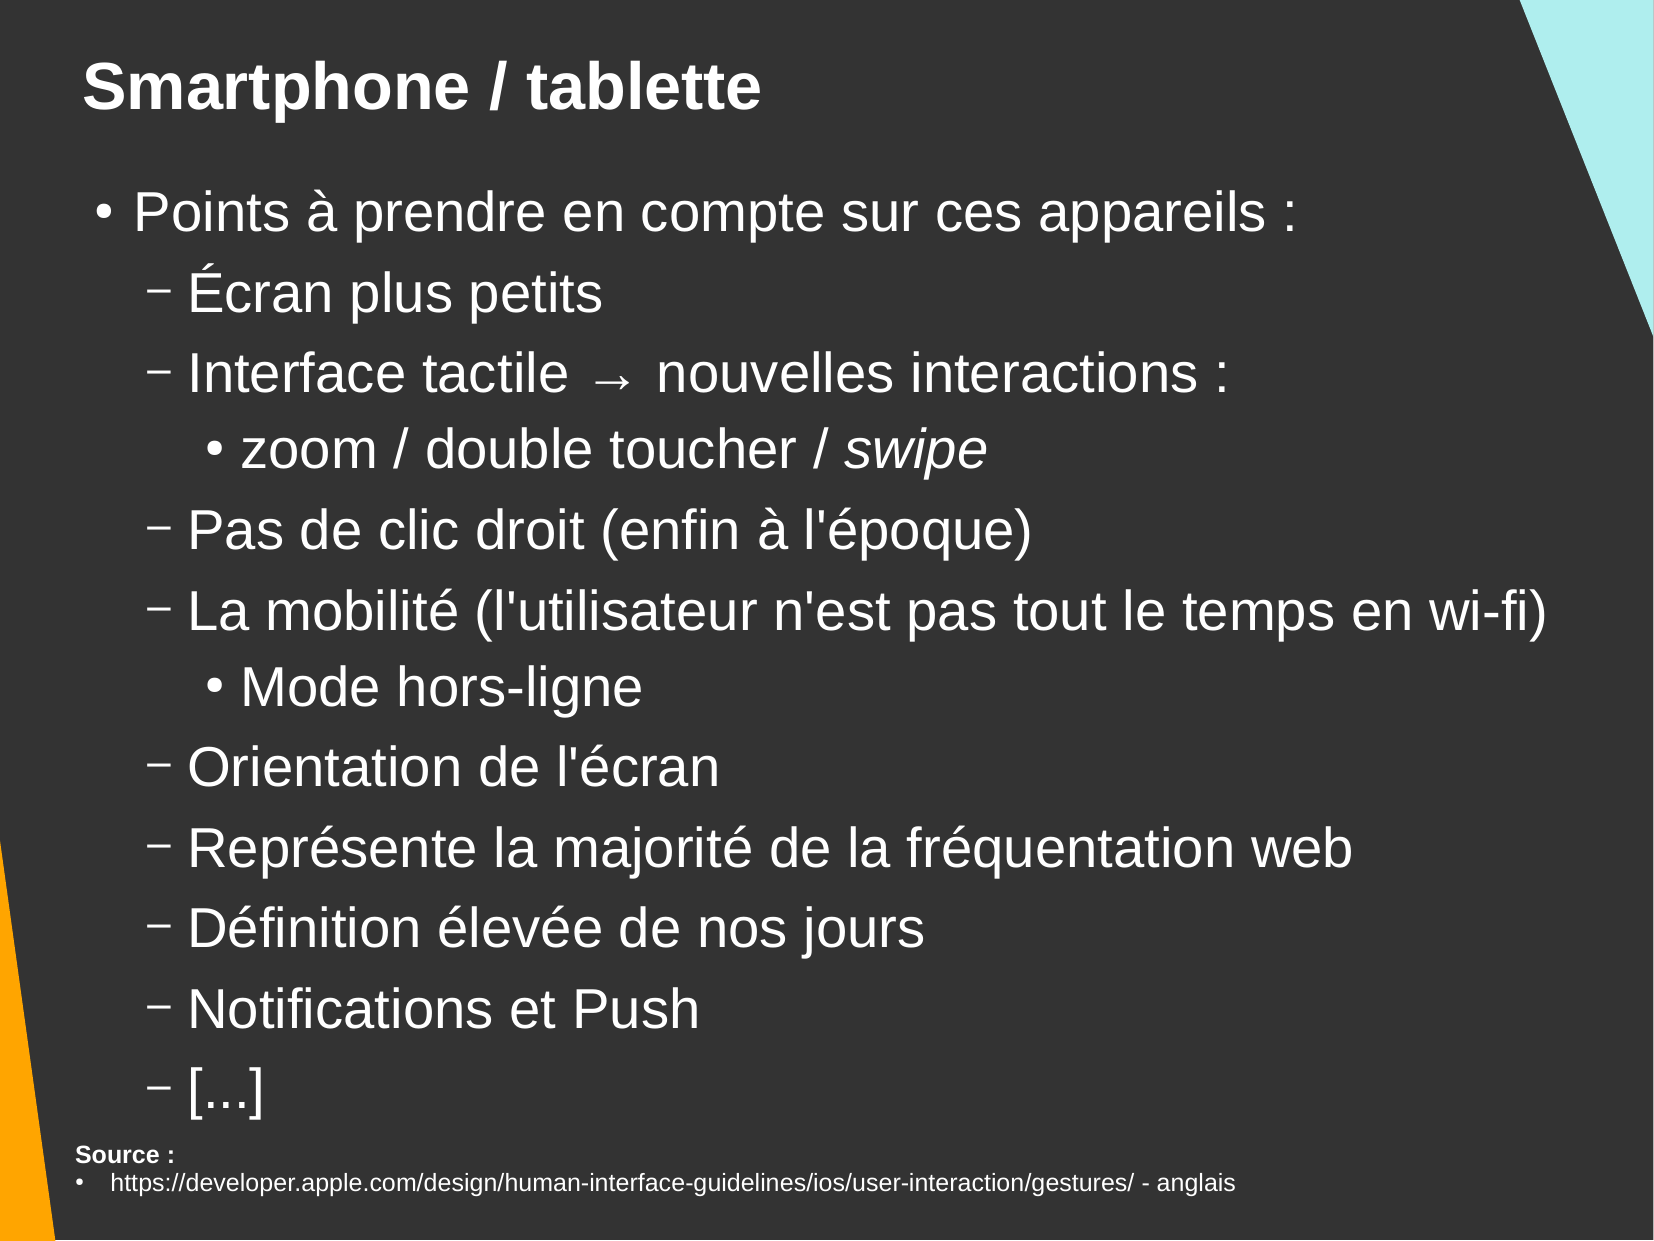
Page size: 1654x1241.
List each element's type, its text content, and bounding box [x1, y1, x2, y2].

text_box [0, 840, 56, 1241]
list Points à prendre en compte sur ces appareils : Écran plus petits Interface tactile → nouvelles interactions : zoom / double toucher / swipe Pas de clic droit (enfin à l'époque) La mobilité (l'utilisateur n'est pas tout le temps en wi-fi) Mode hors-ligne Orientation de l'écran Représente la majorité de la fréquentation web Définition élevée de nos jours Notifications et Push [...] [80, 180, 1605, 1123]
text_box Source : https://developer.apple.com/design/human-interface-guidelines/ios/user-interaction/gestures/ - anglais [60, 1133, 1546, 1241]
title Smartphone / tablette [82, 49, 1571, 152]
text_box [1519, 0, 1654, 339]
